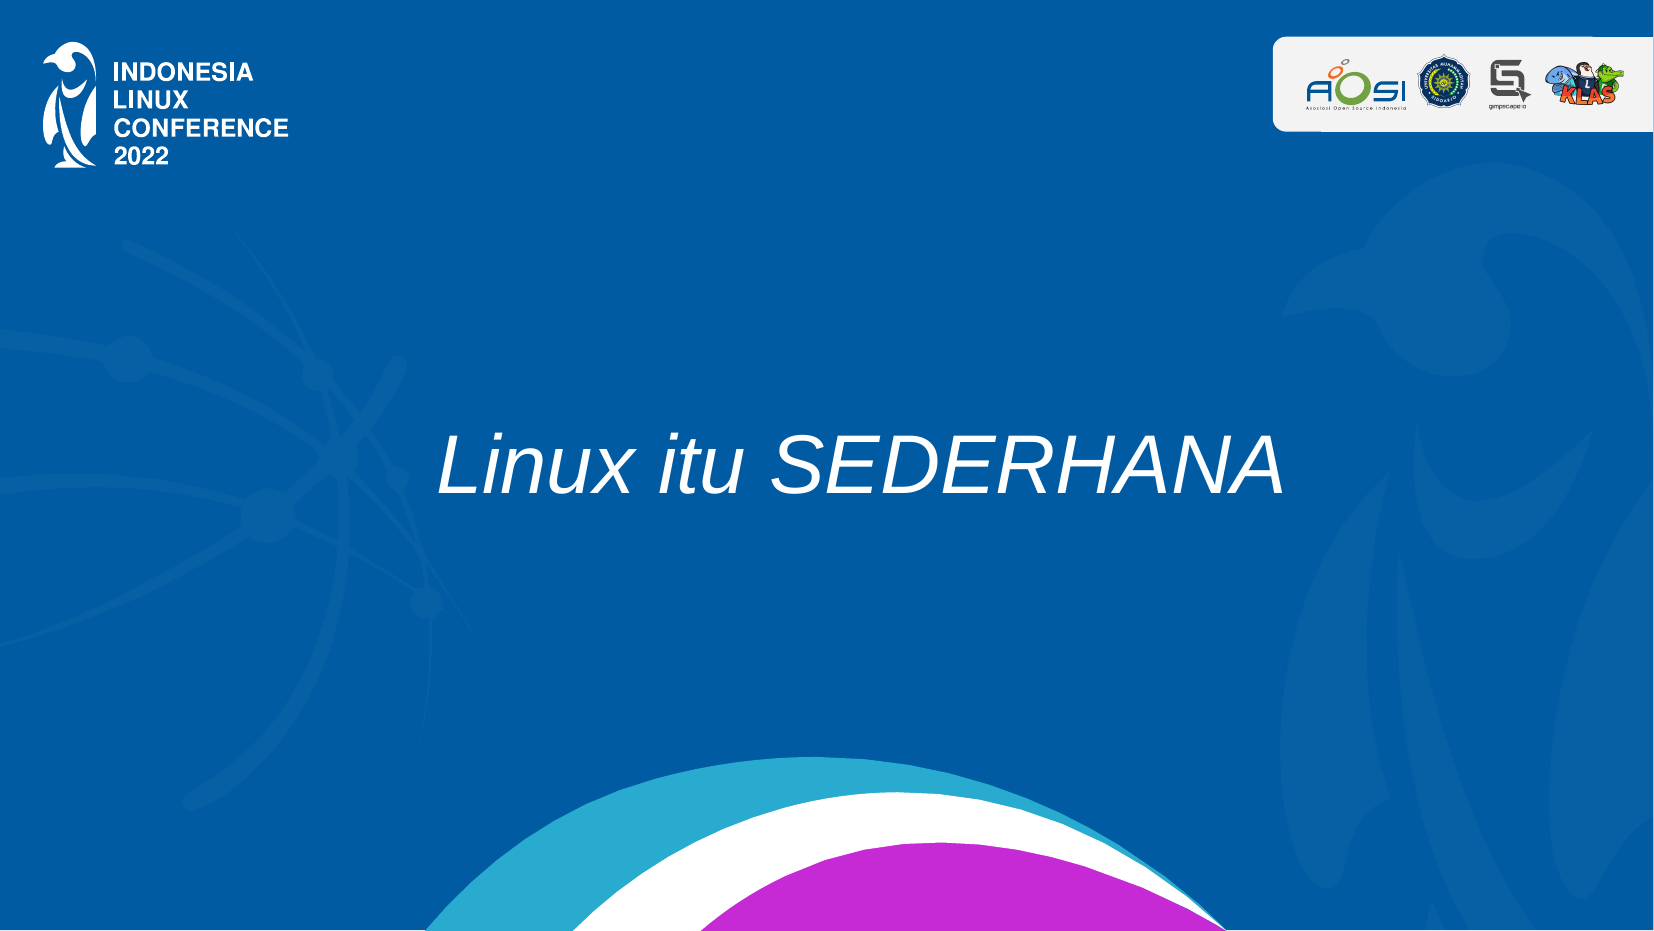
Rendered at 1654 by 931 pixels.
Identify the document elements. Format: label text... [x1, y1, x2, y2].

text_box [424, 756, 1227, 931]
text_box Linux itu SEDERHANA [187, 255, 1501, 676]
picture [1417, 54, 1471, 108]
picture [1545, 62, 1624, 105]
